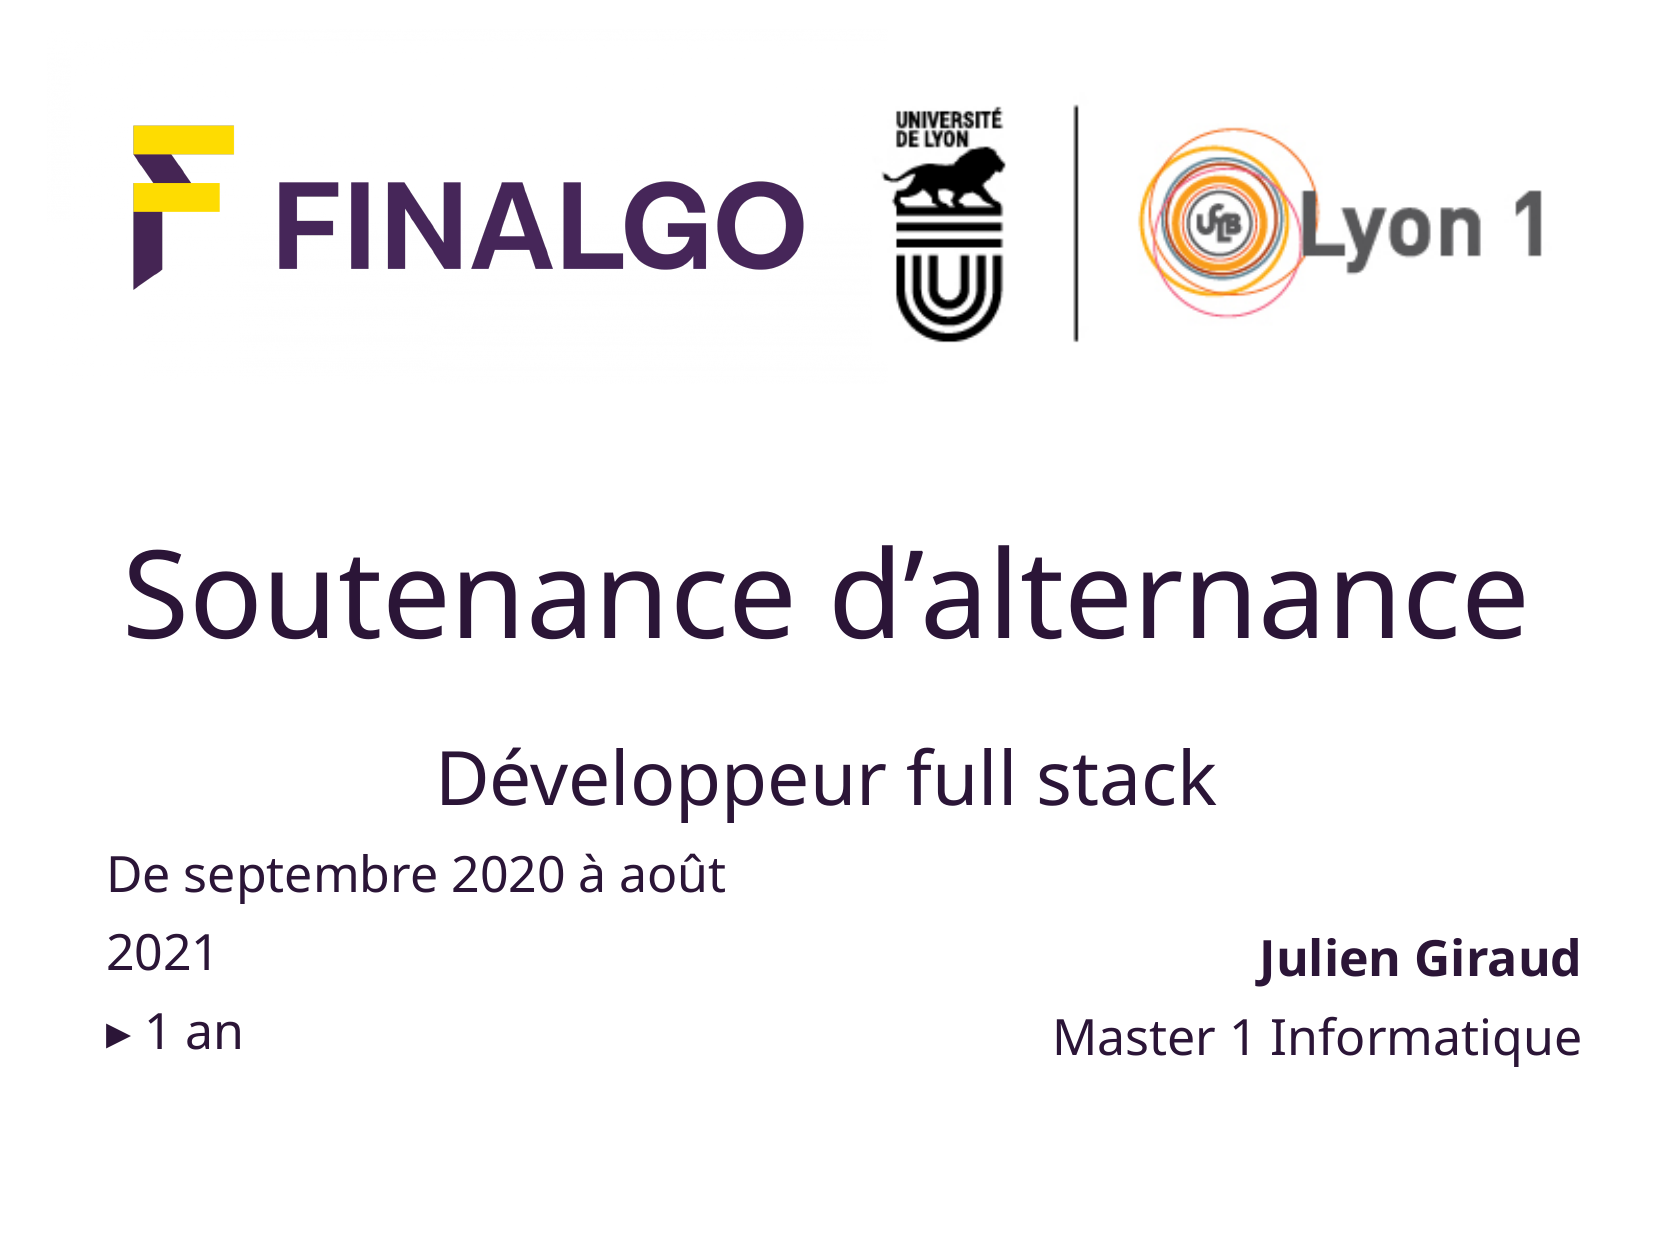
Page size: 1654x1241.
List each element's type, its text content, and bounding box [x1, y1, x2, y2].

title Soutenance d’alternance Développeur full stack [82, 424, 1571, 892]
text_box Julien Giraud Master 1 Informatique [992, 915, 1583, 1071]
text_box De septembre 2020 à août 2021 ▸ 1 an [106, 935, 851, 1065]
picture [47, 29, 1554, 384]
